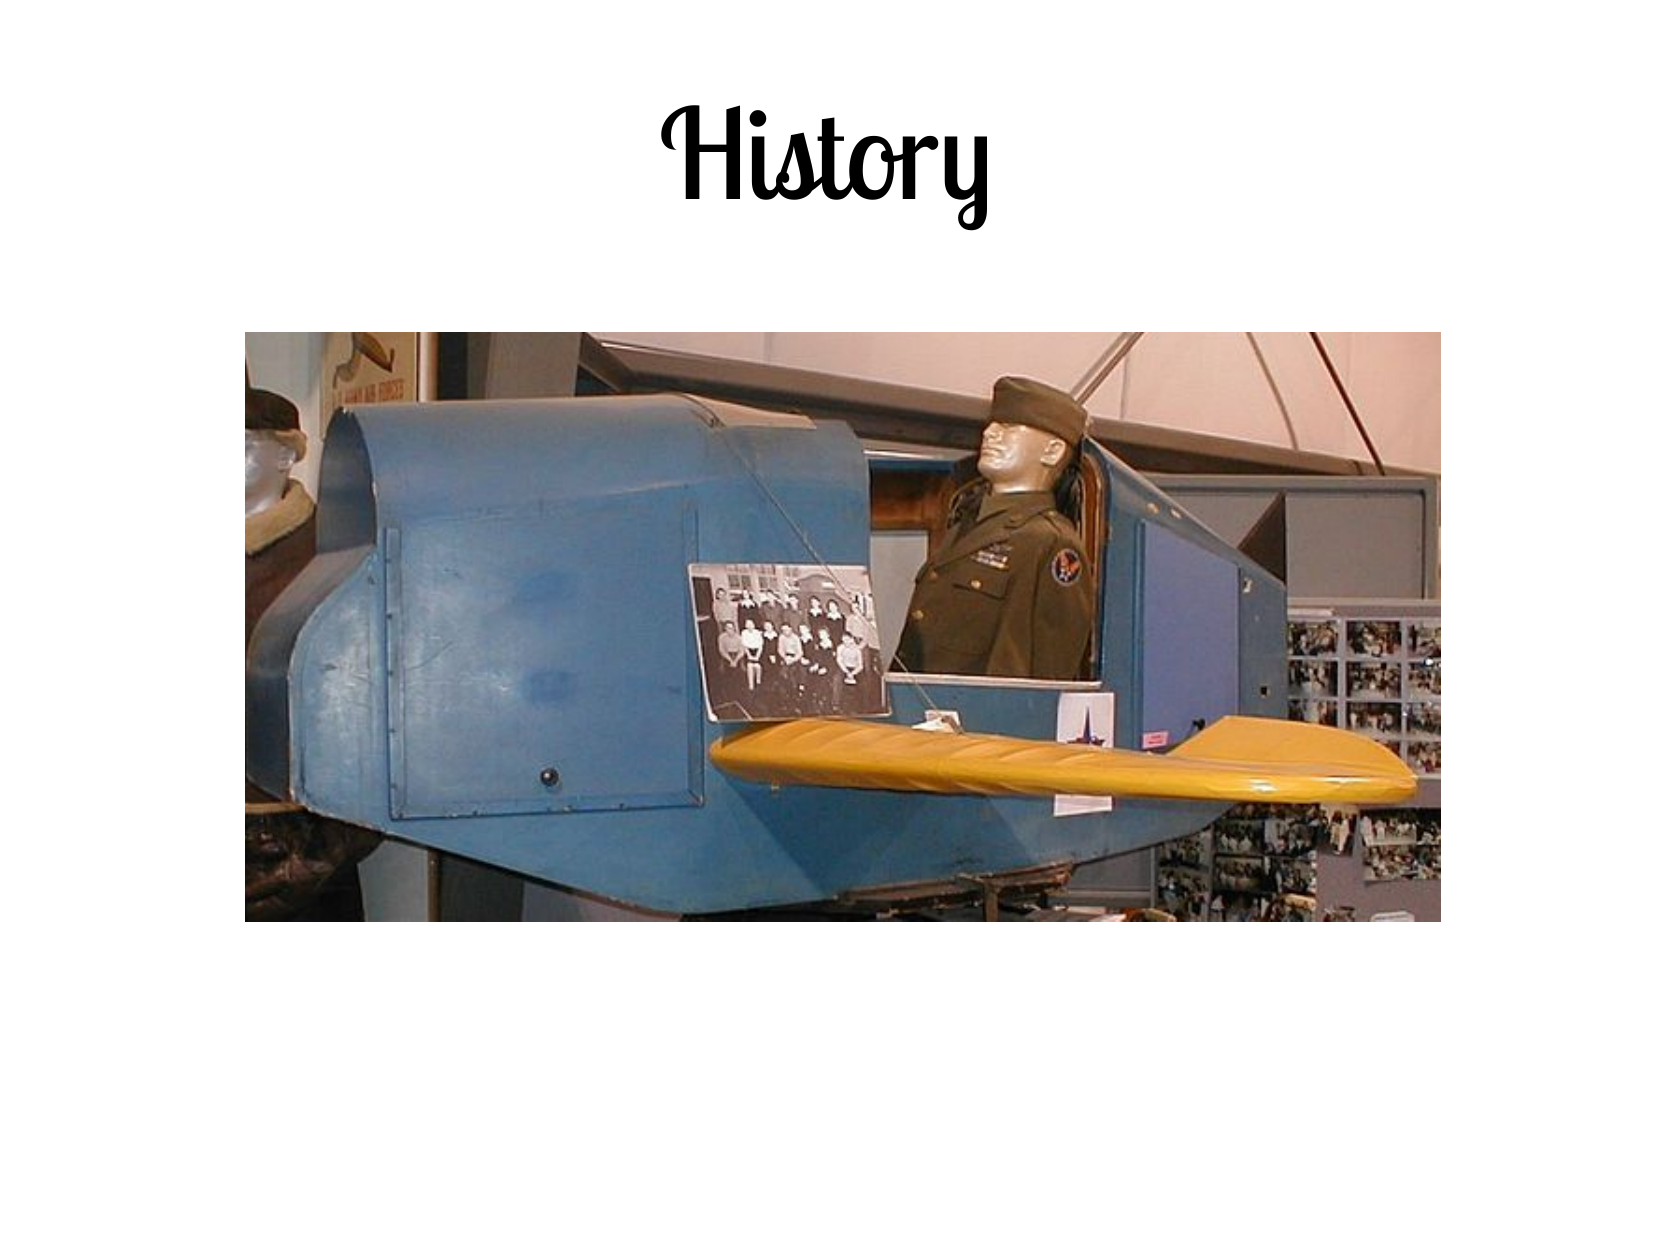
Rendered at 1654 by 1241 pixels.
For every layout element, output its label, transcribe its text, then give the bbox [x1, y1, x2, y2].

title History [82, 49, 1571, 257]
picture [245, 332, 1441, 922]
